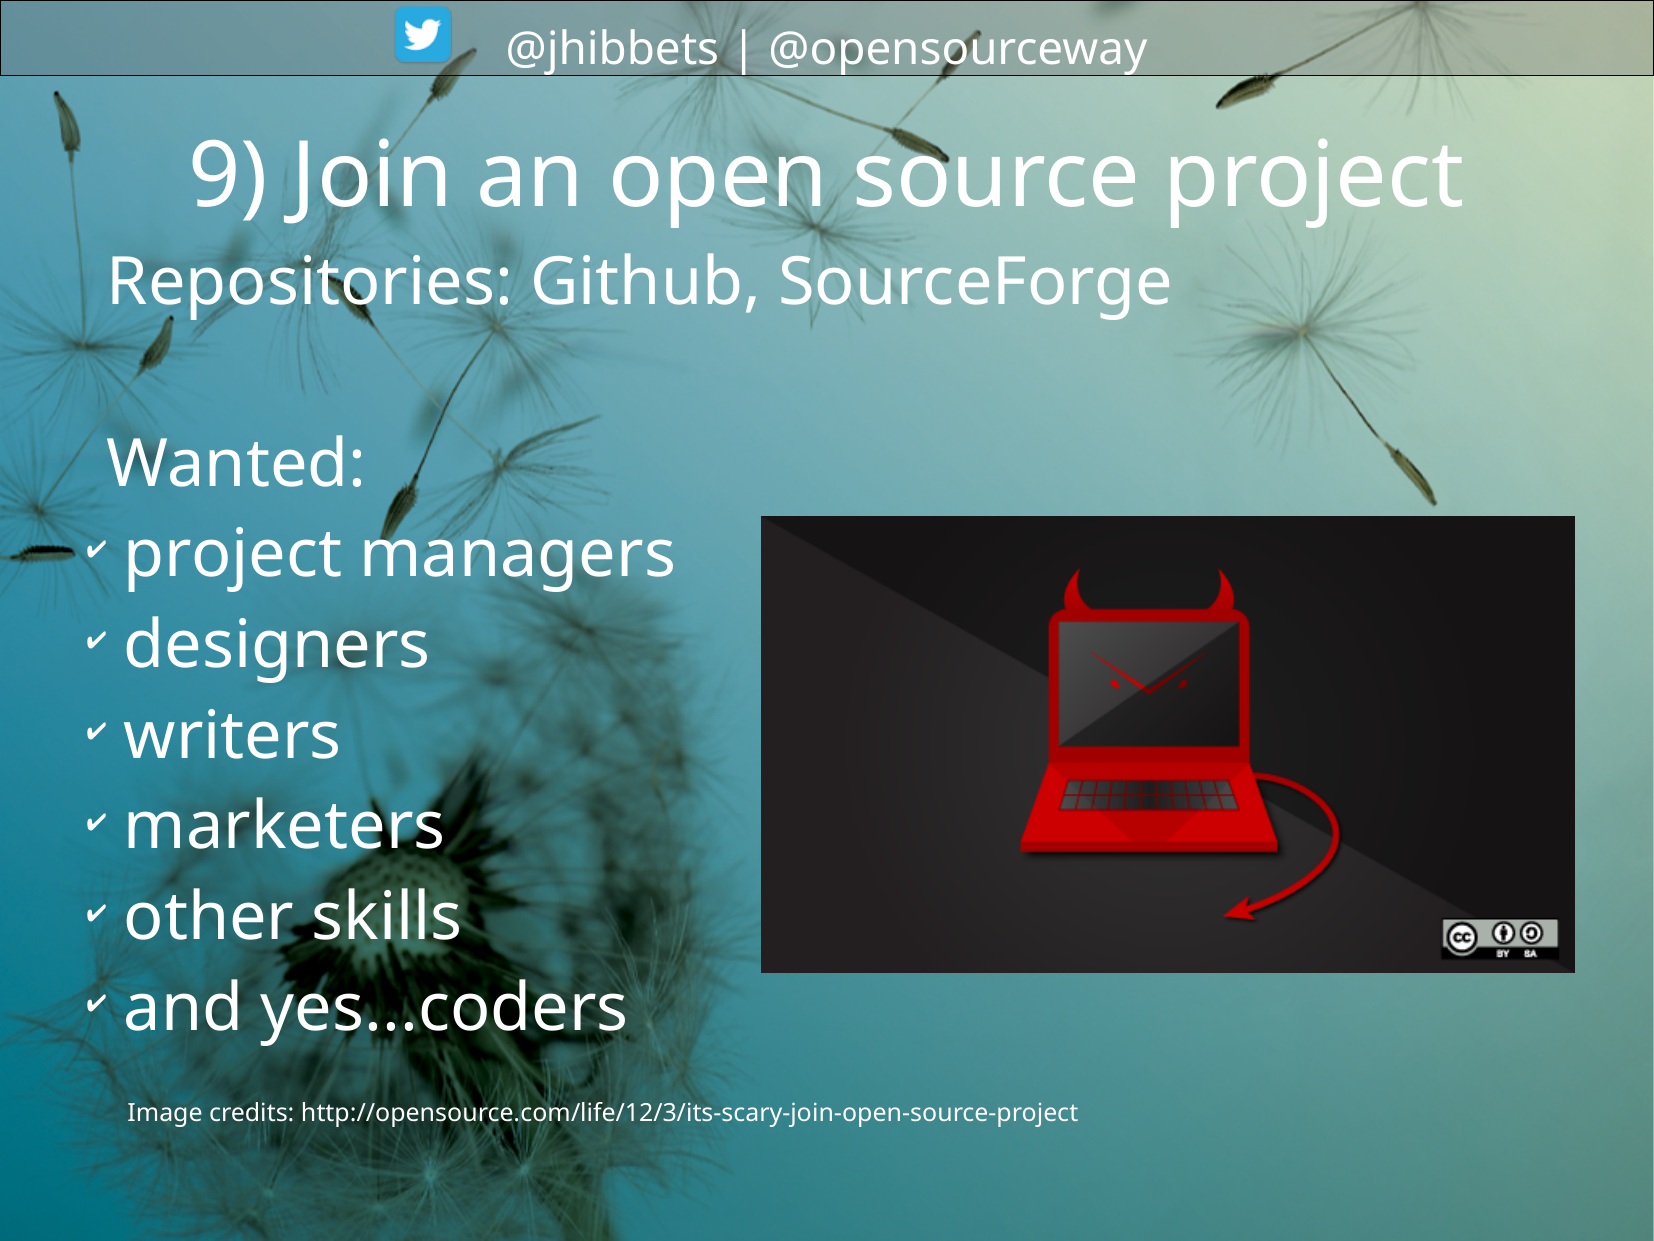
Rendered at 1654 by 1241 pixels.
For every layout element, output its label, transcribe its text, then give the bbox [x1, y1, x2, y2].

title 9) Join an open source project [82, 67, 1571, 275]
picture [0, 76, 1654, 1241]
picture [393, 5, 454, 66]
text_box Repositories: Github, SourceForge Wanted: project managers designers writers marketers other skills and yes...coders [86, 244, 1576, 1039]
text_box Image credits: http://opensource.com/life/12/3/its-scary-join-open-source-project [112, 1087, 1319, 1131]
